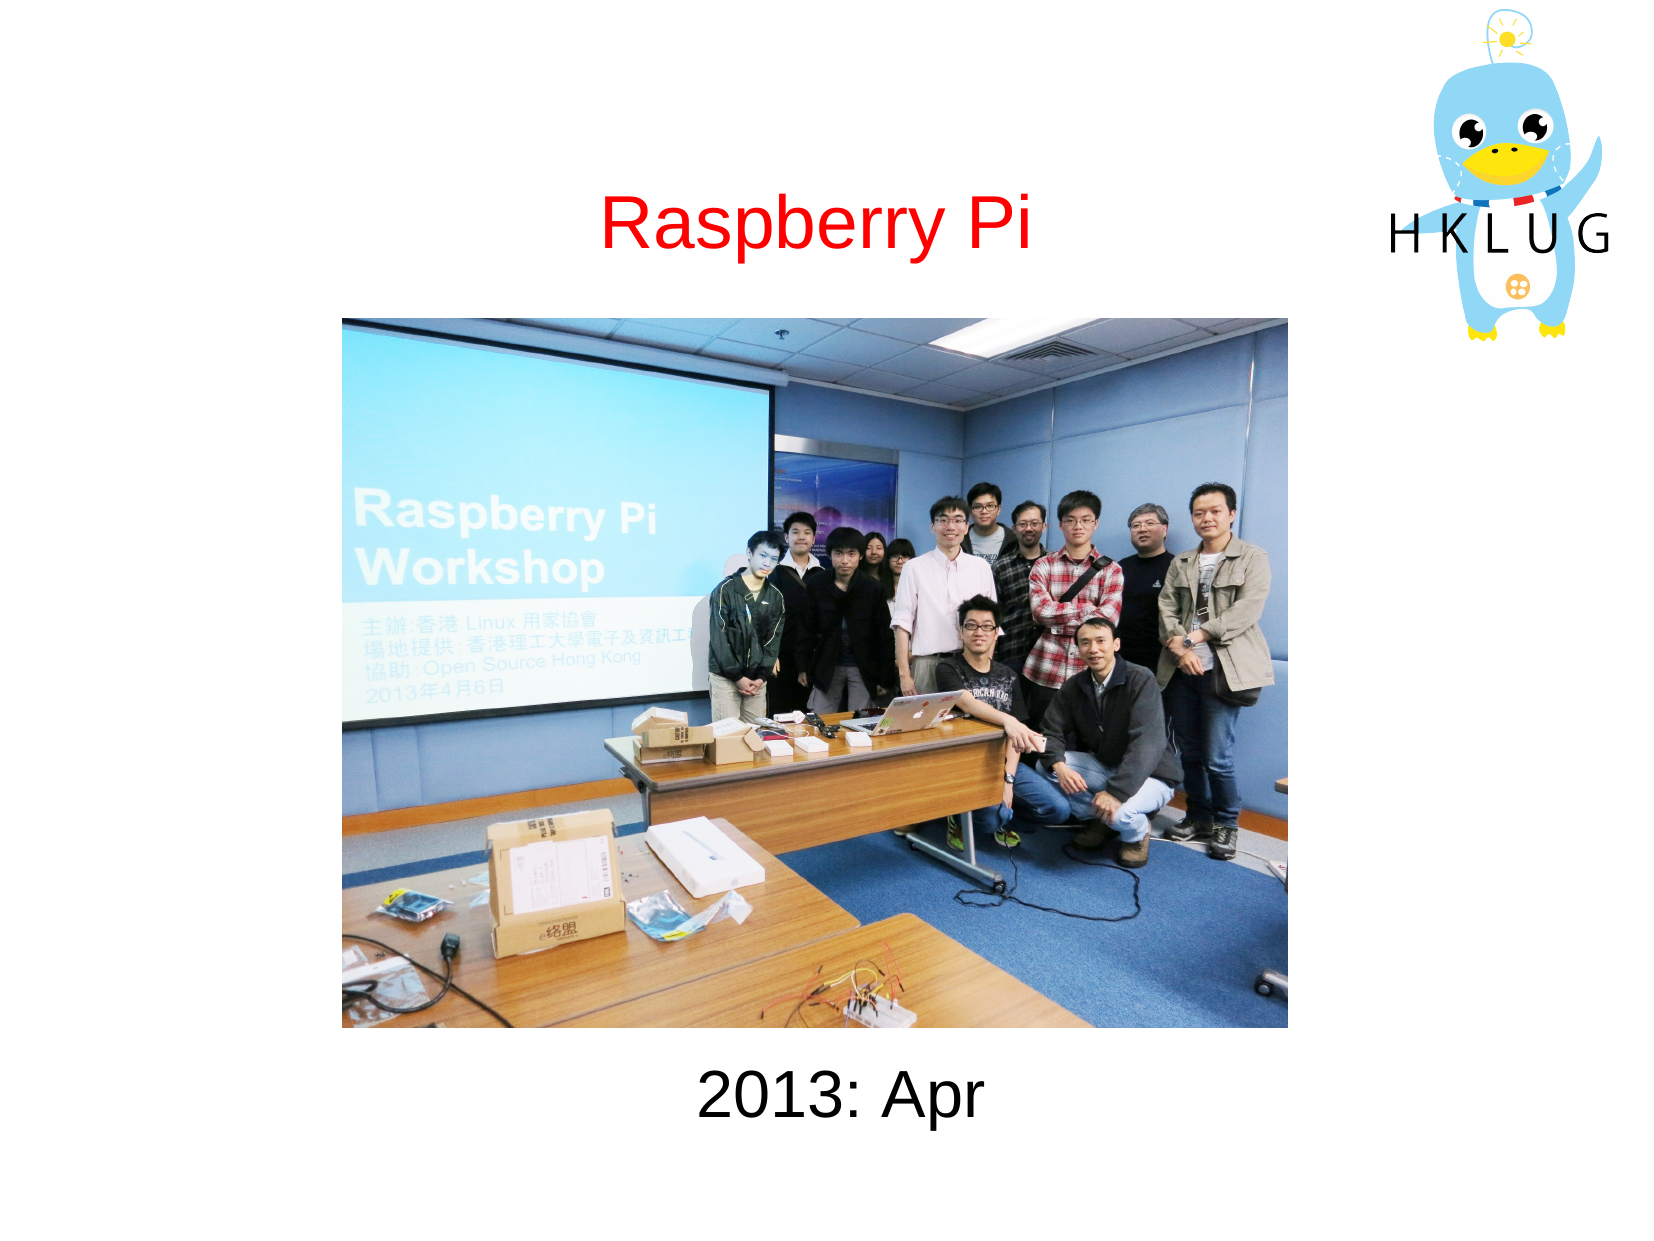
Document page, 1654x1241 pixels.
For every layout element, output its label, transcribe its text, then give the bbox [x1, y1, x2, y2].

text_box 2013: Apr [107, 1057, 1575, 1139]
picture [342, 318, 1288, 1028]
picture [1370, 0, 1651, 355]
text_box Raspberry Pi [68, 129, 1565, 308]
